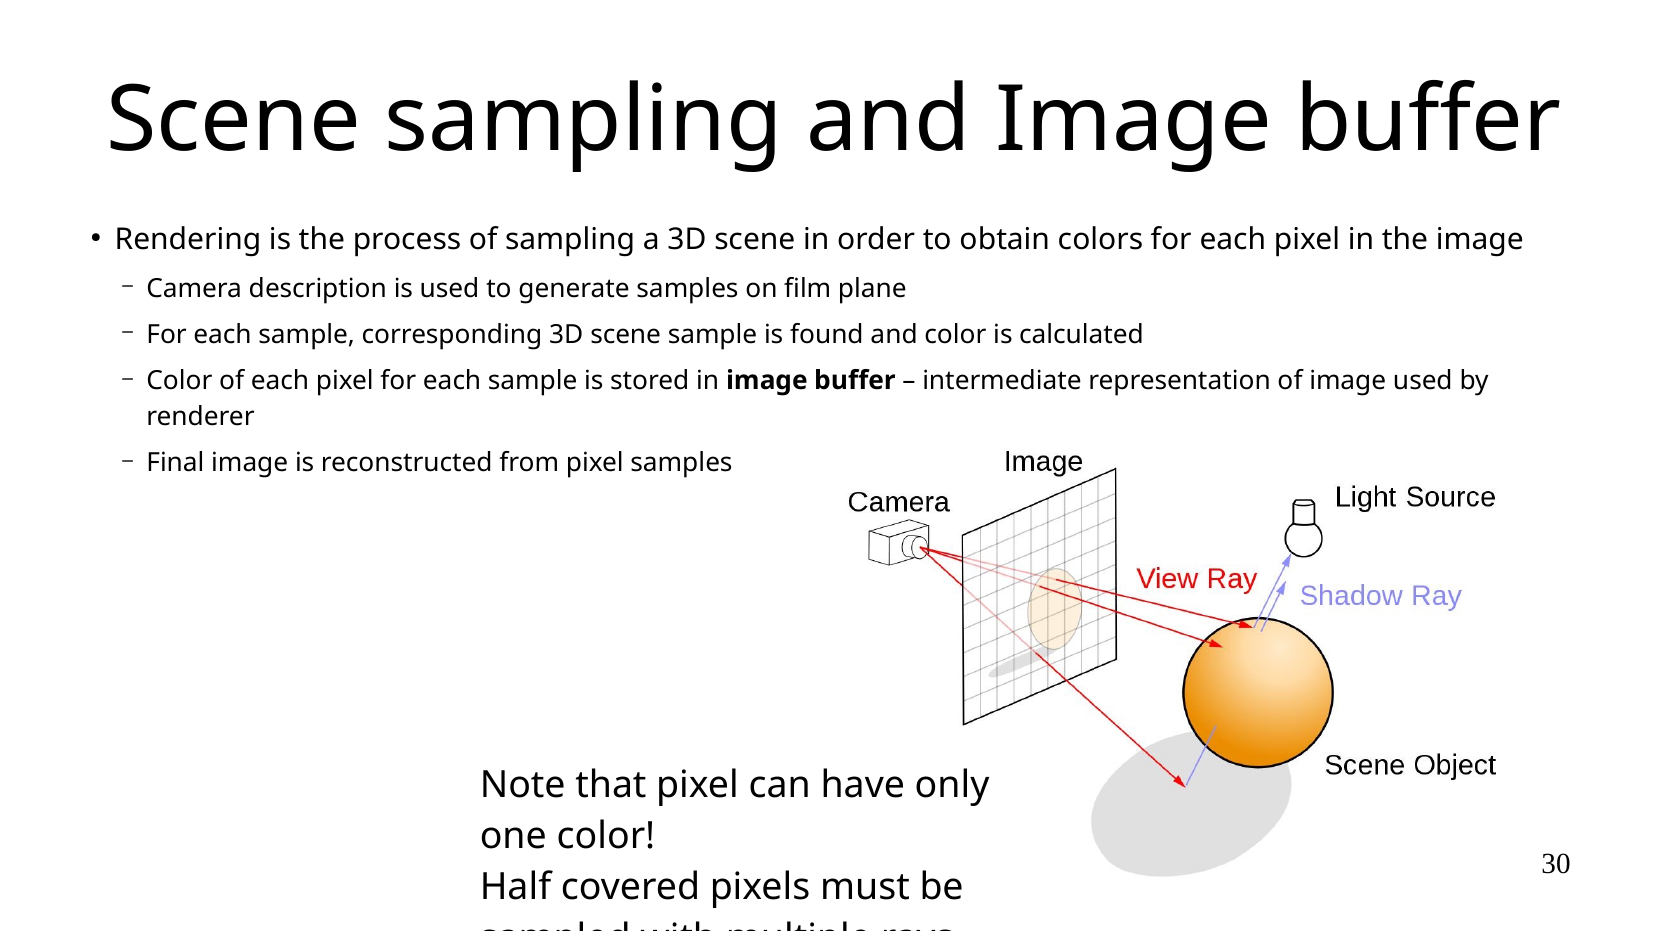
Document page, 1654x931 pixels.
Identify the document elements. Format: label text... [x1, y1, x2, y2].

text_box Note that pixel can have only one color! Half covered pixels must be sampled with multiple rays. [465, 750, 1081, 905]
title Scene sampling and Image buffer [82, 37, 1571, 193]
picture [841, 442, 1516, 886]
list Rendering is the process of sampling a 3D scene in order to obtain colors for each pixel in the image Camera description is used to generate samples on film plane For each sample, corresponding 3D scene sample is found and color is calculated Color of each pixel for each sample is stored in image buffer – intermediate representation of image used by renderer Final image is reconstructed from pixel samples [82, 217, 1571, 511]
